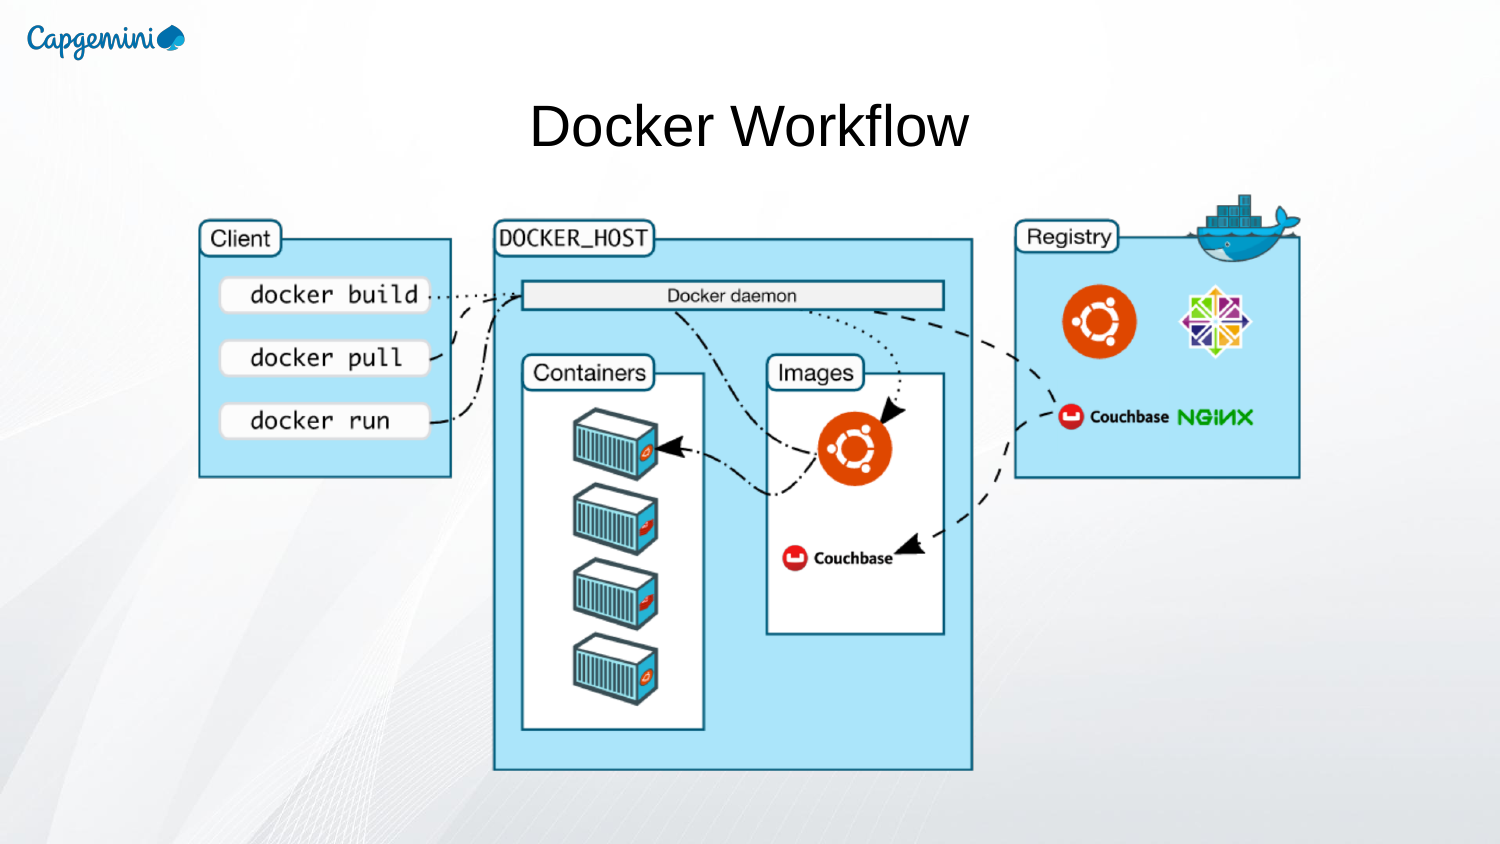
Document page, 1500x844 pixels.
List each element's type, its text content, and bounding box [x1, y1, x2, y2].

title Docker Workflow [51, 72, 1449, 167]
picture [0, 0, 1500, 844]
